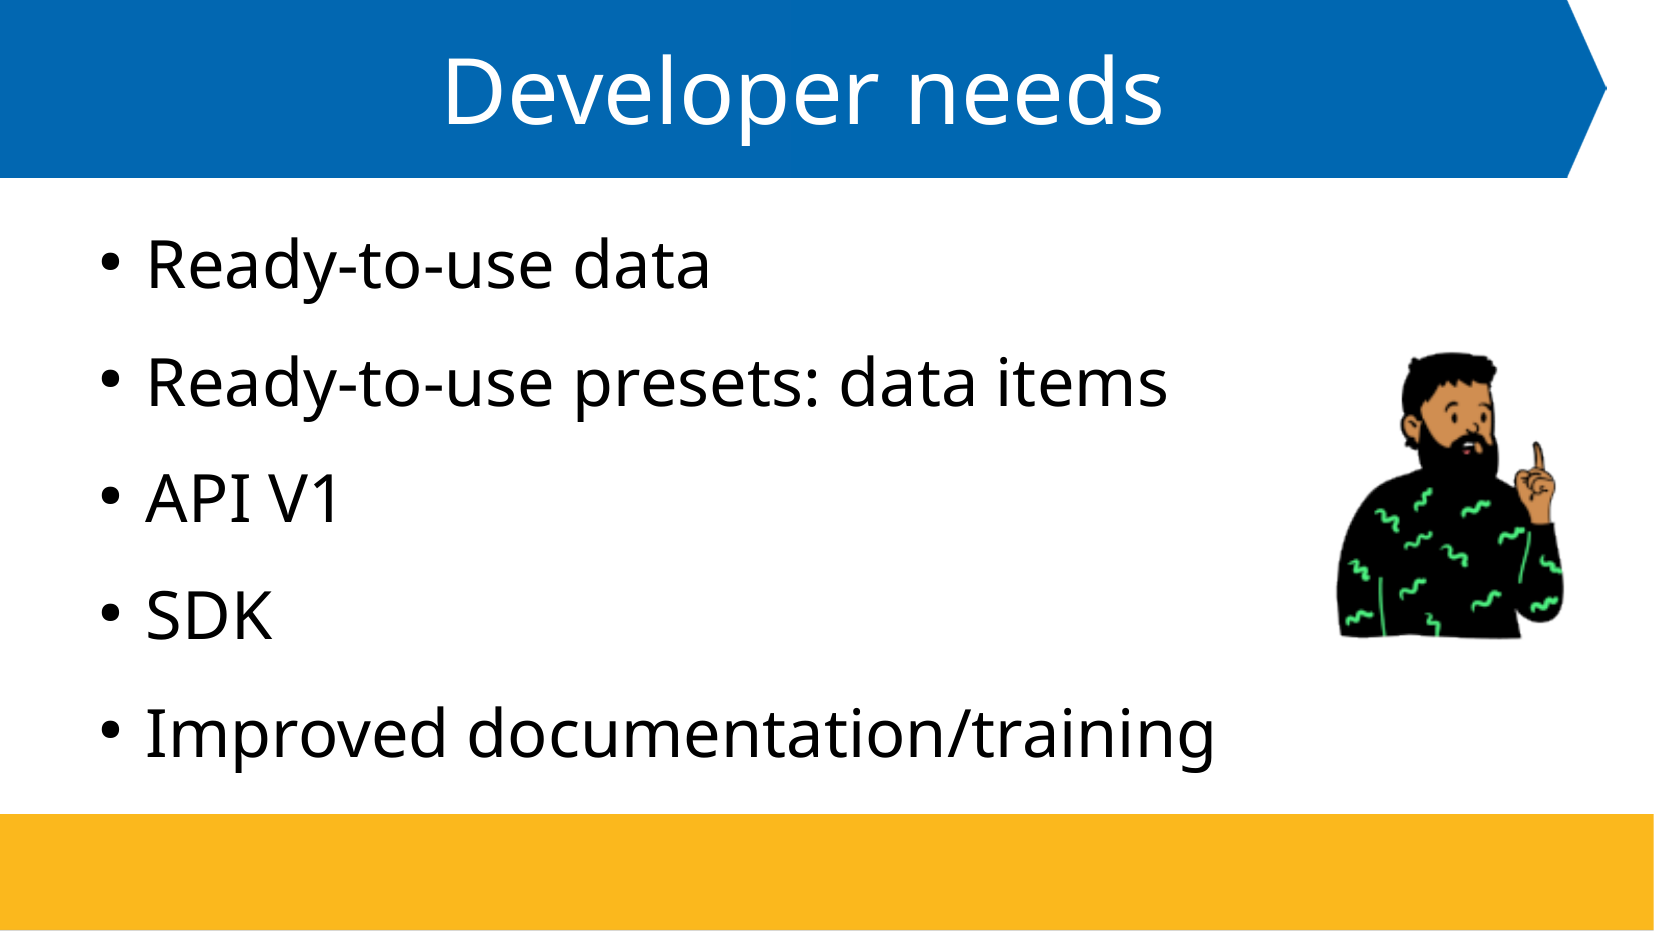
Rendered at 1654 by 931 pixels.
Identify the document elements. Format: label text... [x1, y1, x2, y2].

picture [0, 814, 1654, 931]
picture [1325, 342, 1571, 655]
picture [0, 0, 1607, 178]
list Ready-to-use data Ready-to-use presets: data items API V1 SDK Improved documentation/training [82, 217, 1583, 780]
title Developer needs [59, 23, 1548, 154]
